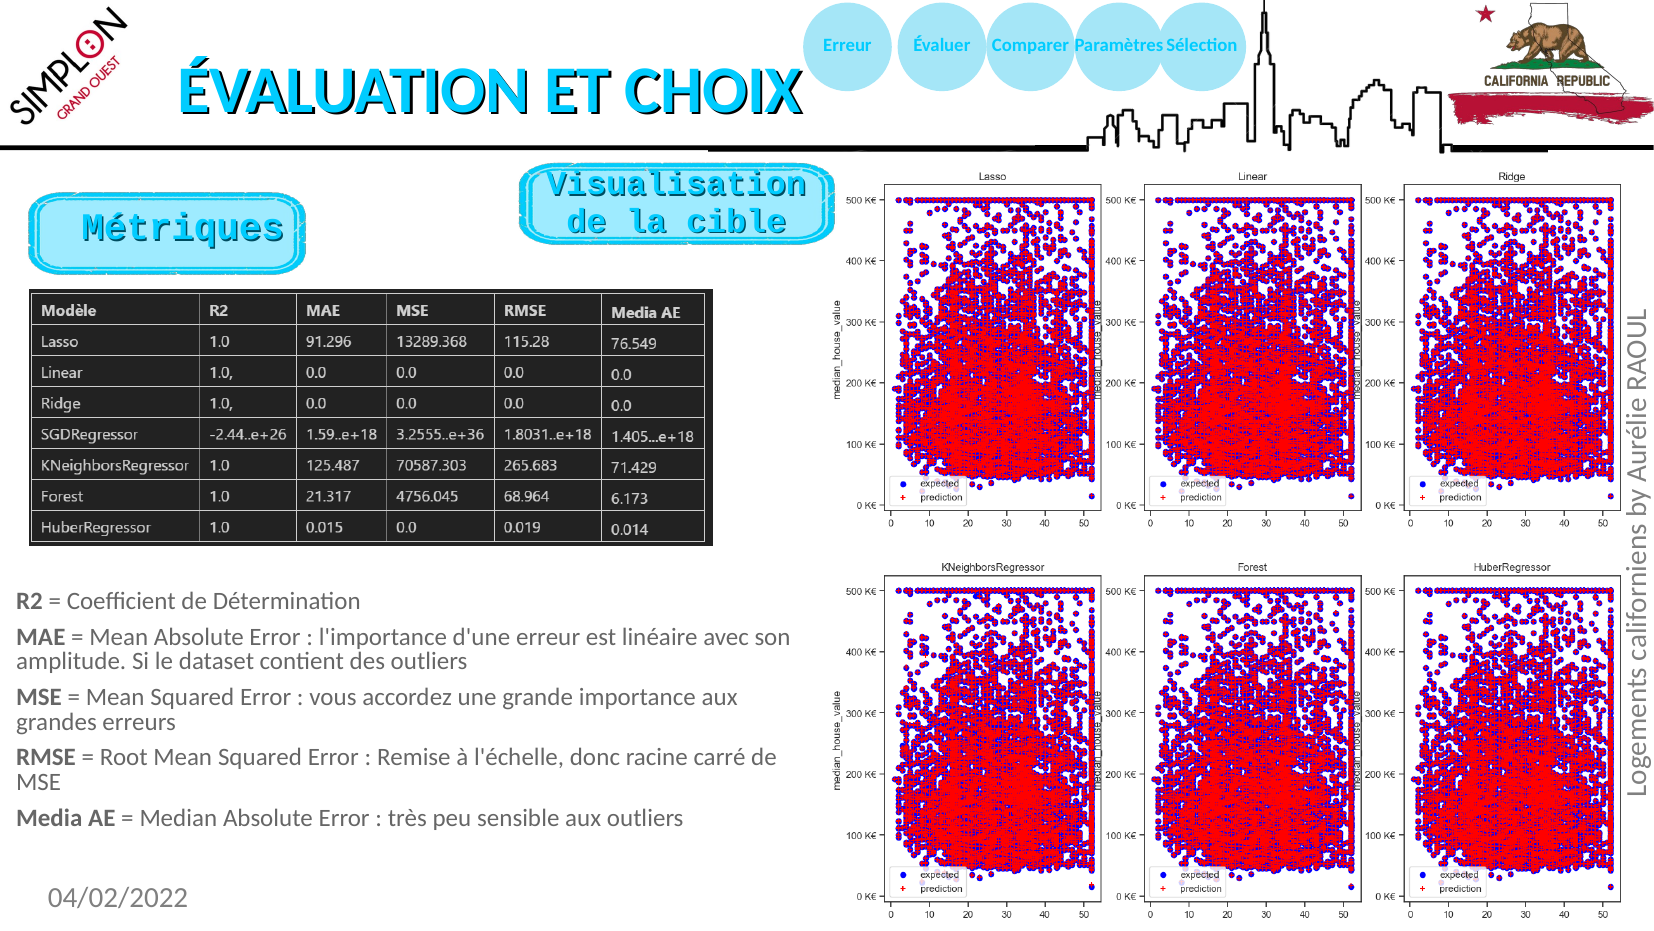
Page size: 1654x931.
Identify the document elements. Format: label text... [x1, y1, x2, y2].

picture [513, 0, 1654, 925]
picture [23, 188, 309, 278]
text_box Comparer [986, 2, 1075, 92]
text_box Paramètres [1075, 2, 1164, 92]
picture [2, 2, 147, 145]
title ÉVALUATION ET CHOIX [177, 43, 1388, 148]
picture [29, 289, 713, 546]
text_box Évaluer [897, 2, 987, 92]
text_box Sélection [1160, 2, 1247, 92]
text_box R2 = Coefficient de Détermination MAE = Mean Absolute Error : l'importance d'une erreur est linéaire avec son amplitude. Si le dataset contient des outliers MSE = Mean Squared Error : vous accordez une grande importance aux grandes erreurs RMSE = Root Mean Squared Error : Remise à l'échelle, donc racine carré de MSE Media AE = Median Absolute Error : très peu sensible aux outliers [1, 583, 827, 851]
text_box Erreur [803, 2, 892, 92]
